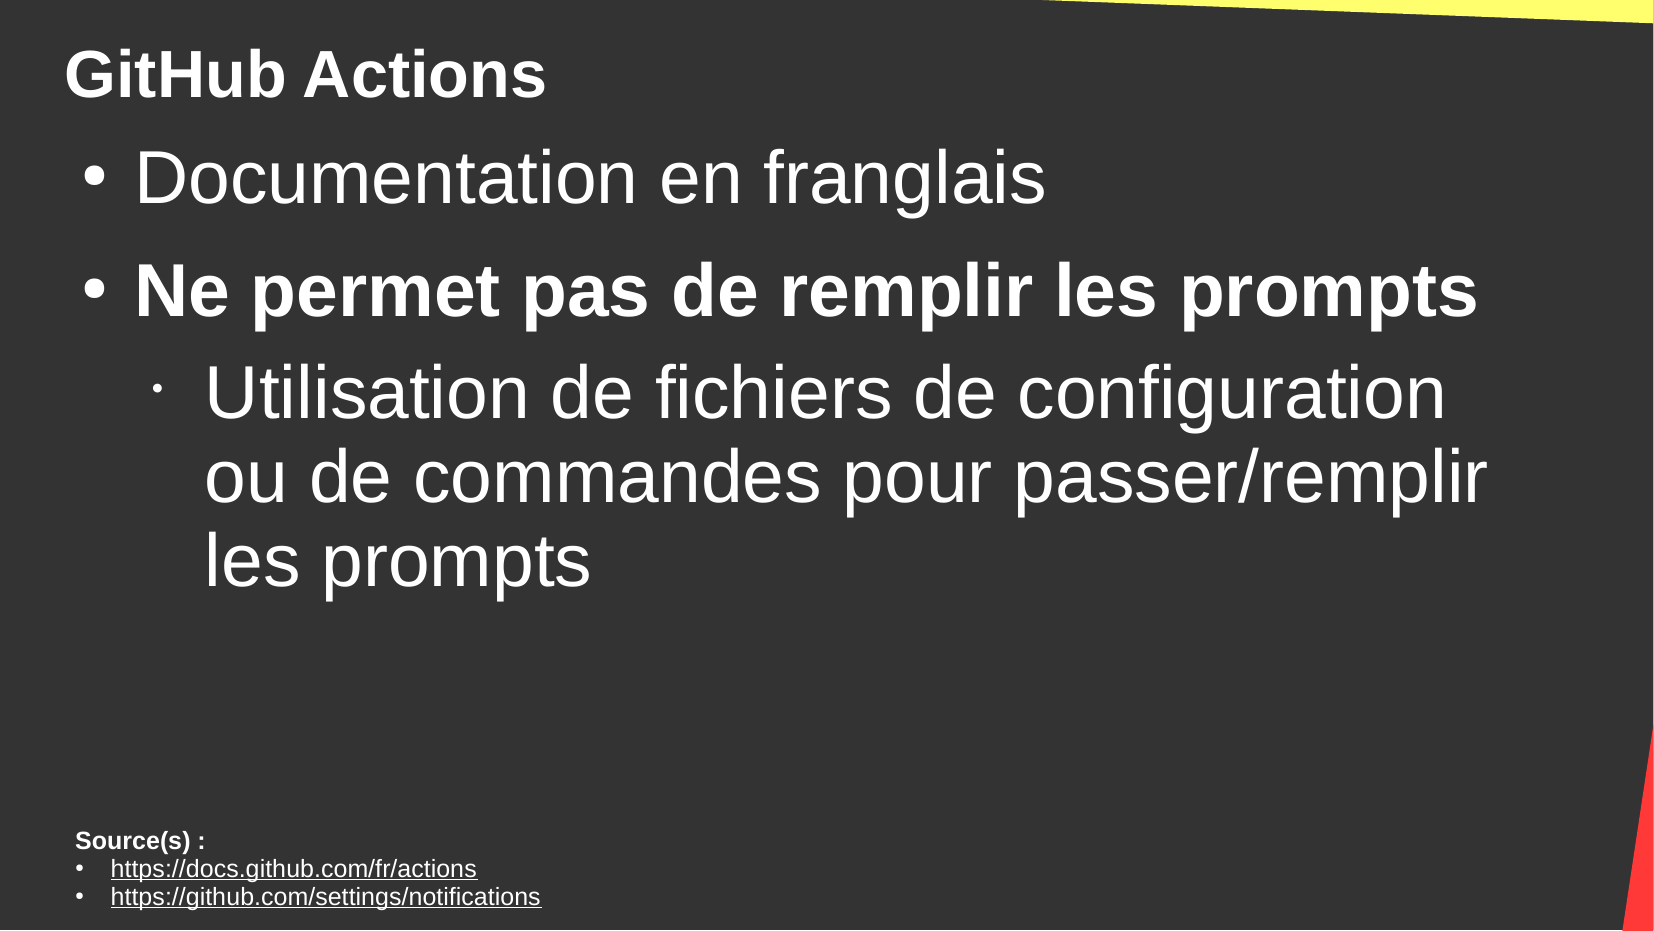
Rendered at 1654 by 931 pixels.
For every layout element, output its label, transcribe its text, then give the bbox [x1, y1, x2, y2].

text_box Source(s) : https://docs.github.com/fr/actions https://github.com/settings/notifications [60, 809, 1546, 919]
title GitHub Actions [64, 37, 1105, 119]
list Documentation en franglais Ne permet pas de remplir les prompts Utilisation de fichiers de configuration ou de commandes pour passer/remplir les prompts [63, 135, 1542, 792]
text_box [1042, 0, 1654, 24]
text_box [1622, 720, 1654, 931]
